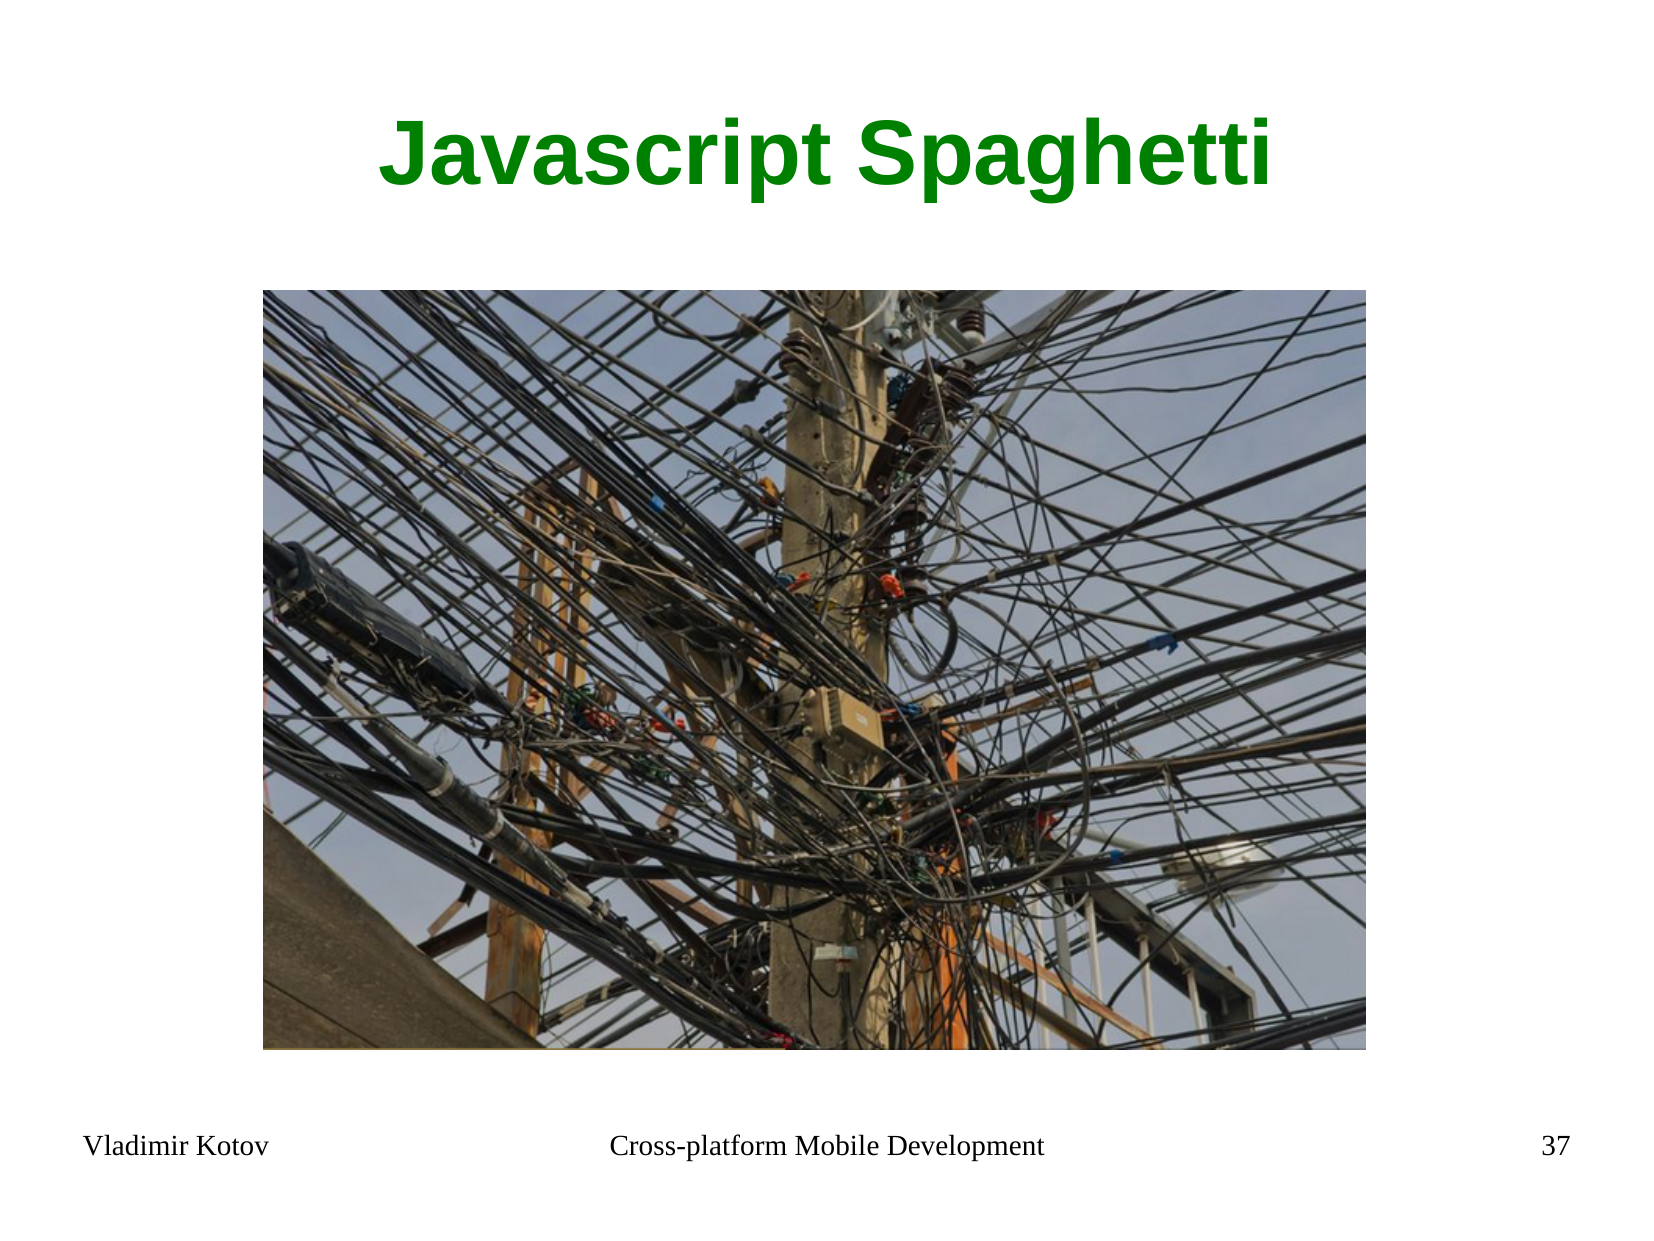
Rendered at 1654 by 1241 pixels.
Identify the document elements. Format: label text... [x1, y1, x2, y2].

picture [263, 290, 1366, 1050]
title Javascript Spaghetti [82, 56, 1571, 250]
